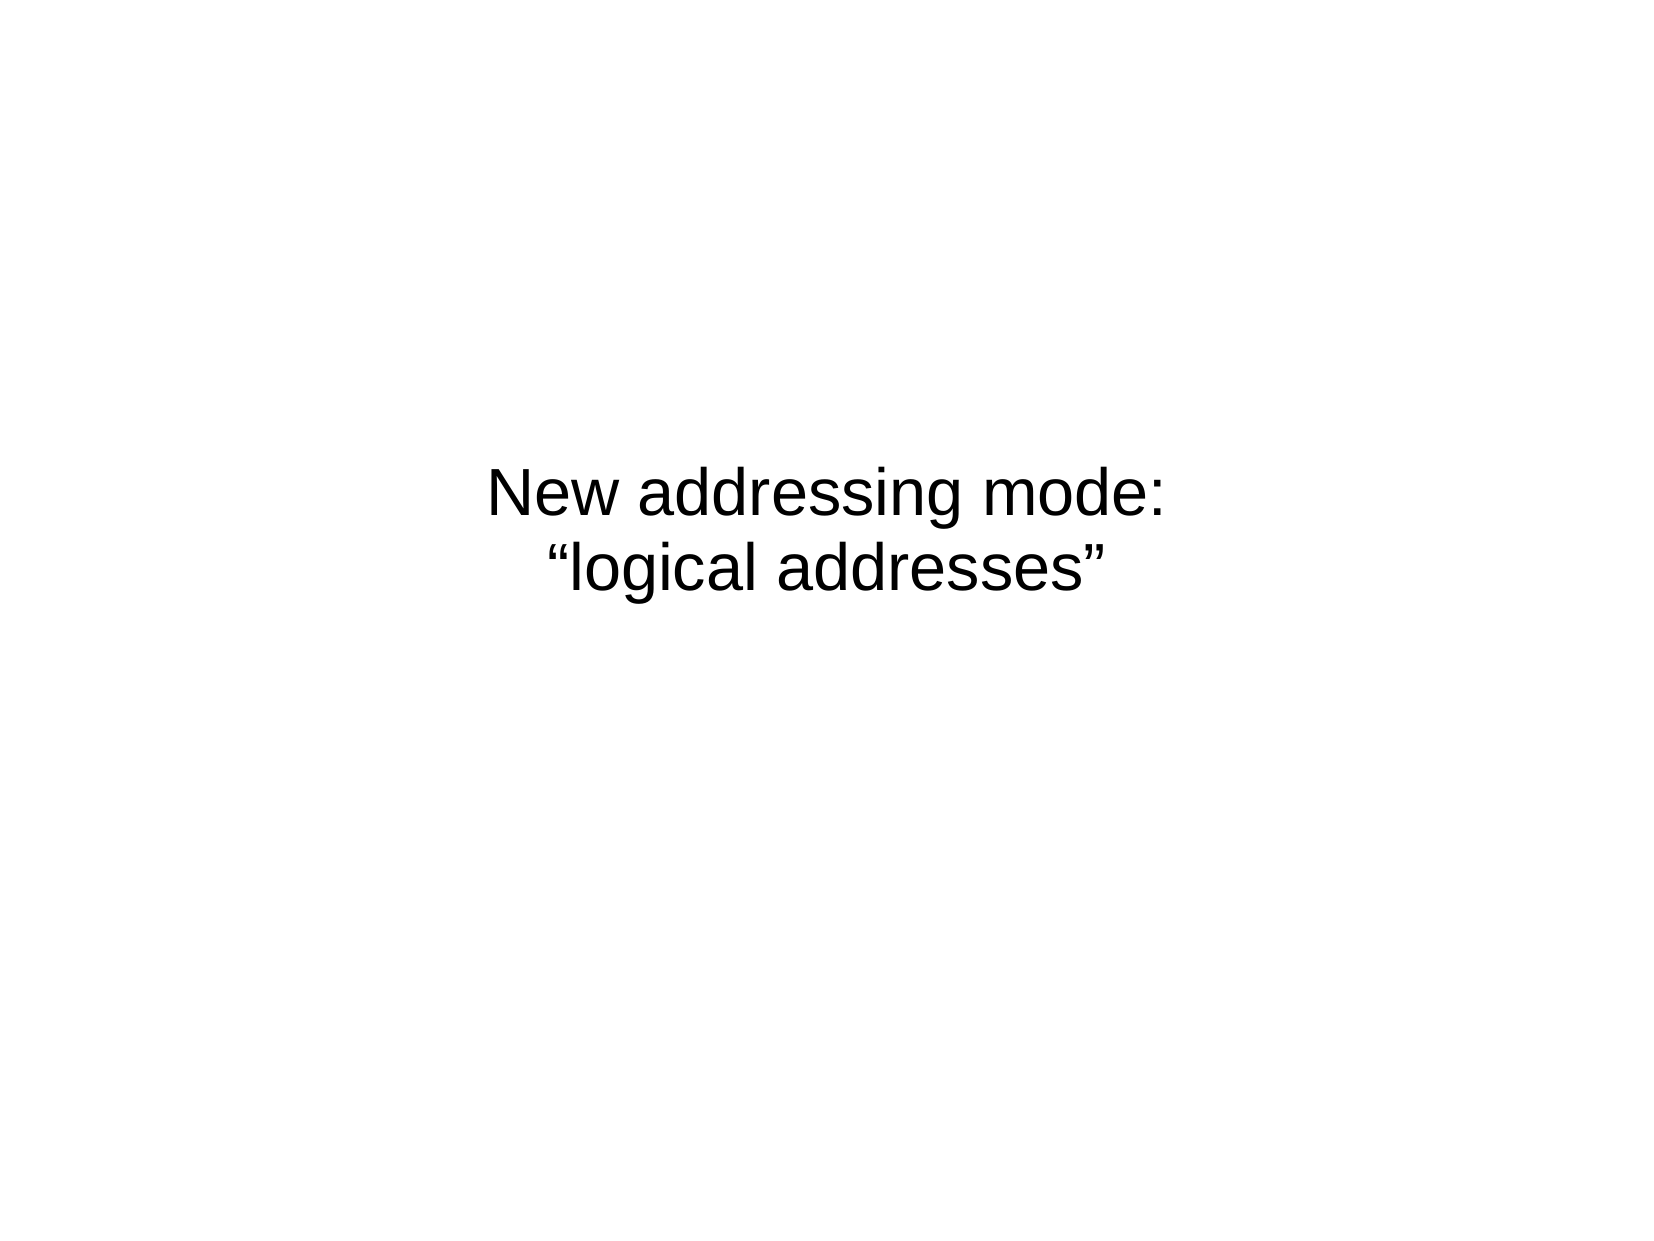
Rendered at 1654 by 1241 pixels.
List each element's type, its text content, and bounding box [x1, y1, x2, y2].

subtitle New addressing mode: “logical addresses” [82, 49, 1571, 1010]
